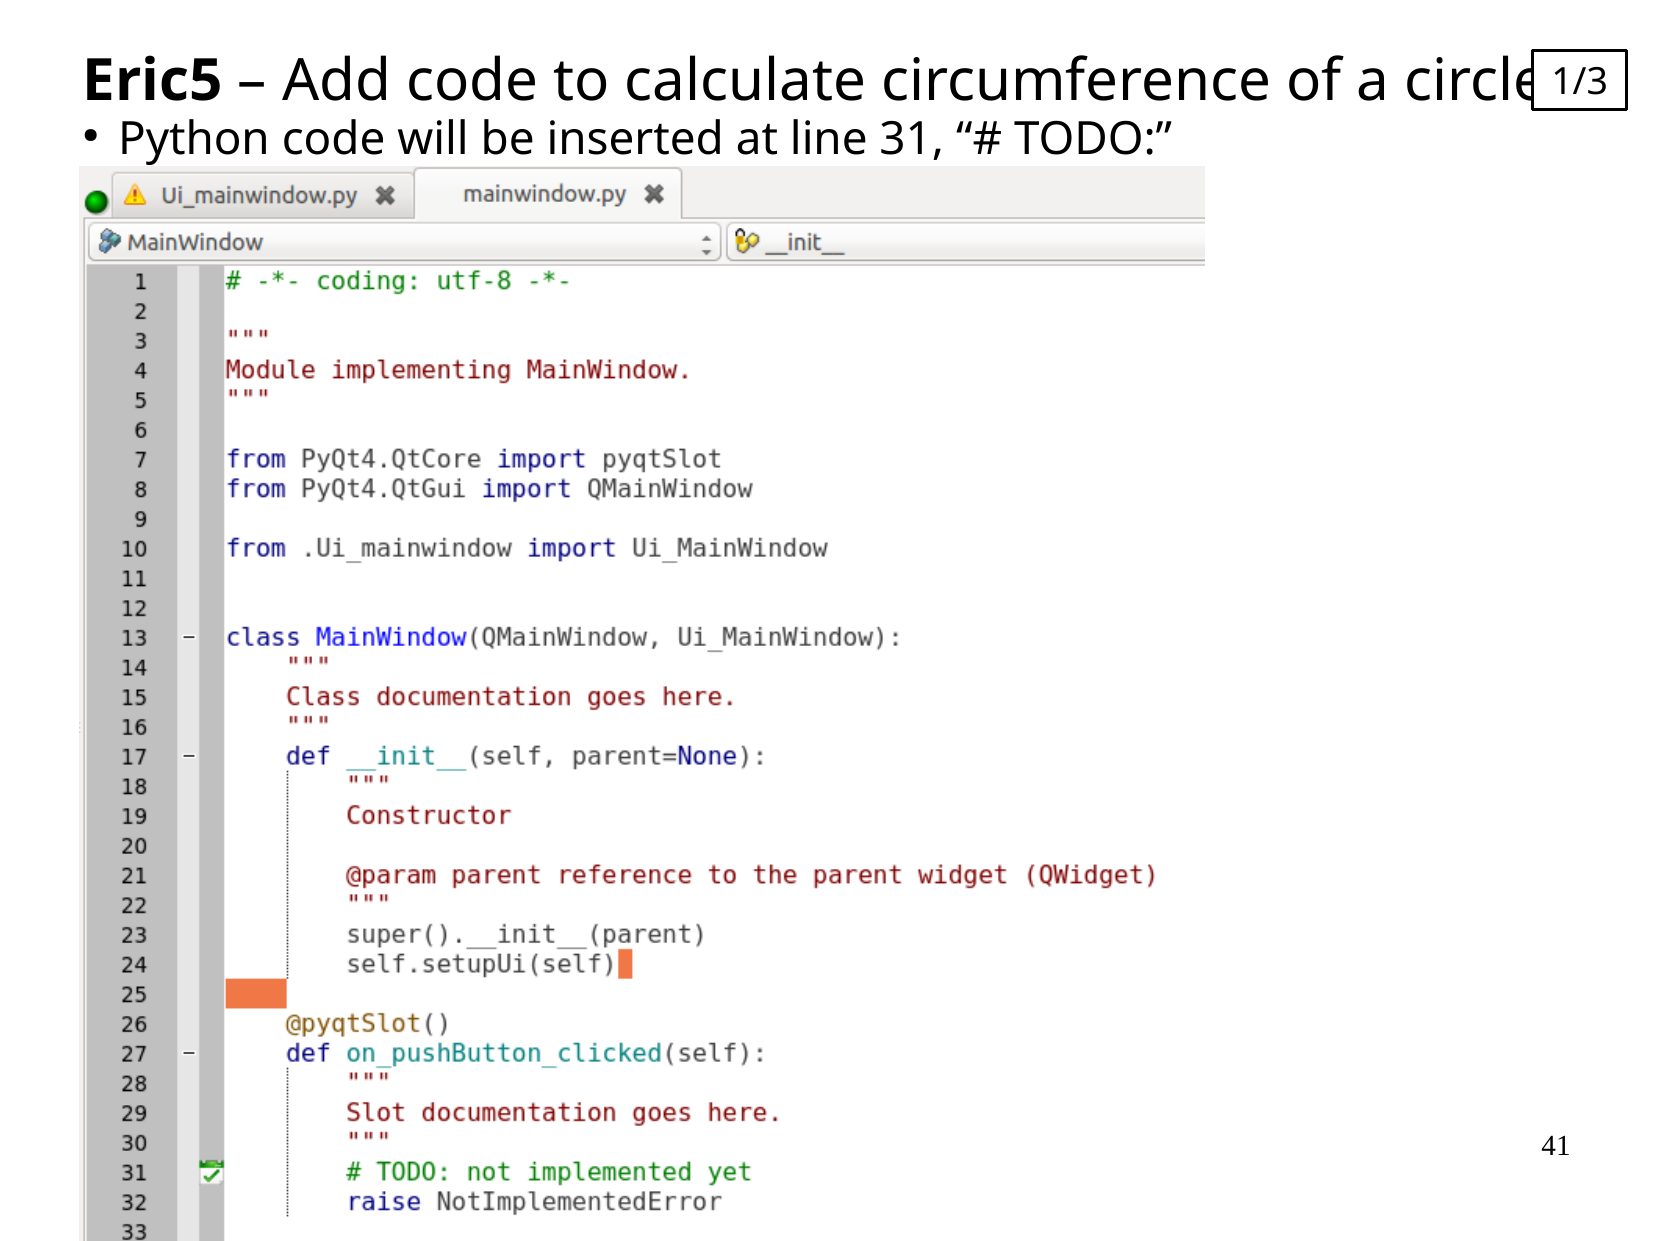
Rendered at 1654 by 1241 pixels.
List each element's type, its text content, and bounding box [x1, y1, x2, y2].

text_box Python code will be inserted at line 31, “# TODO:” [82, 94, 1571, 180]
text_box 1/3 [1532, 50, 1627, 110]
title Eric5 – Add code to calculate circumference of a circle [82, 39, 1571, 94]
picture [79, 166, 1205, 1241]
